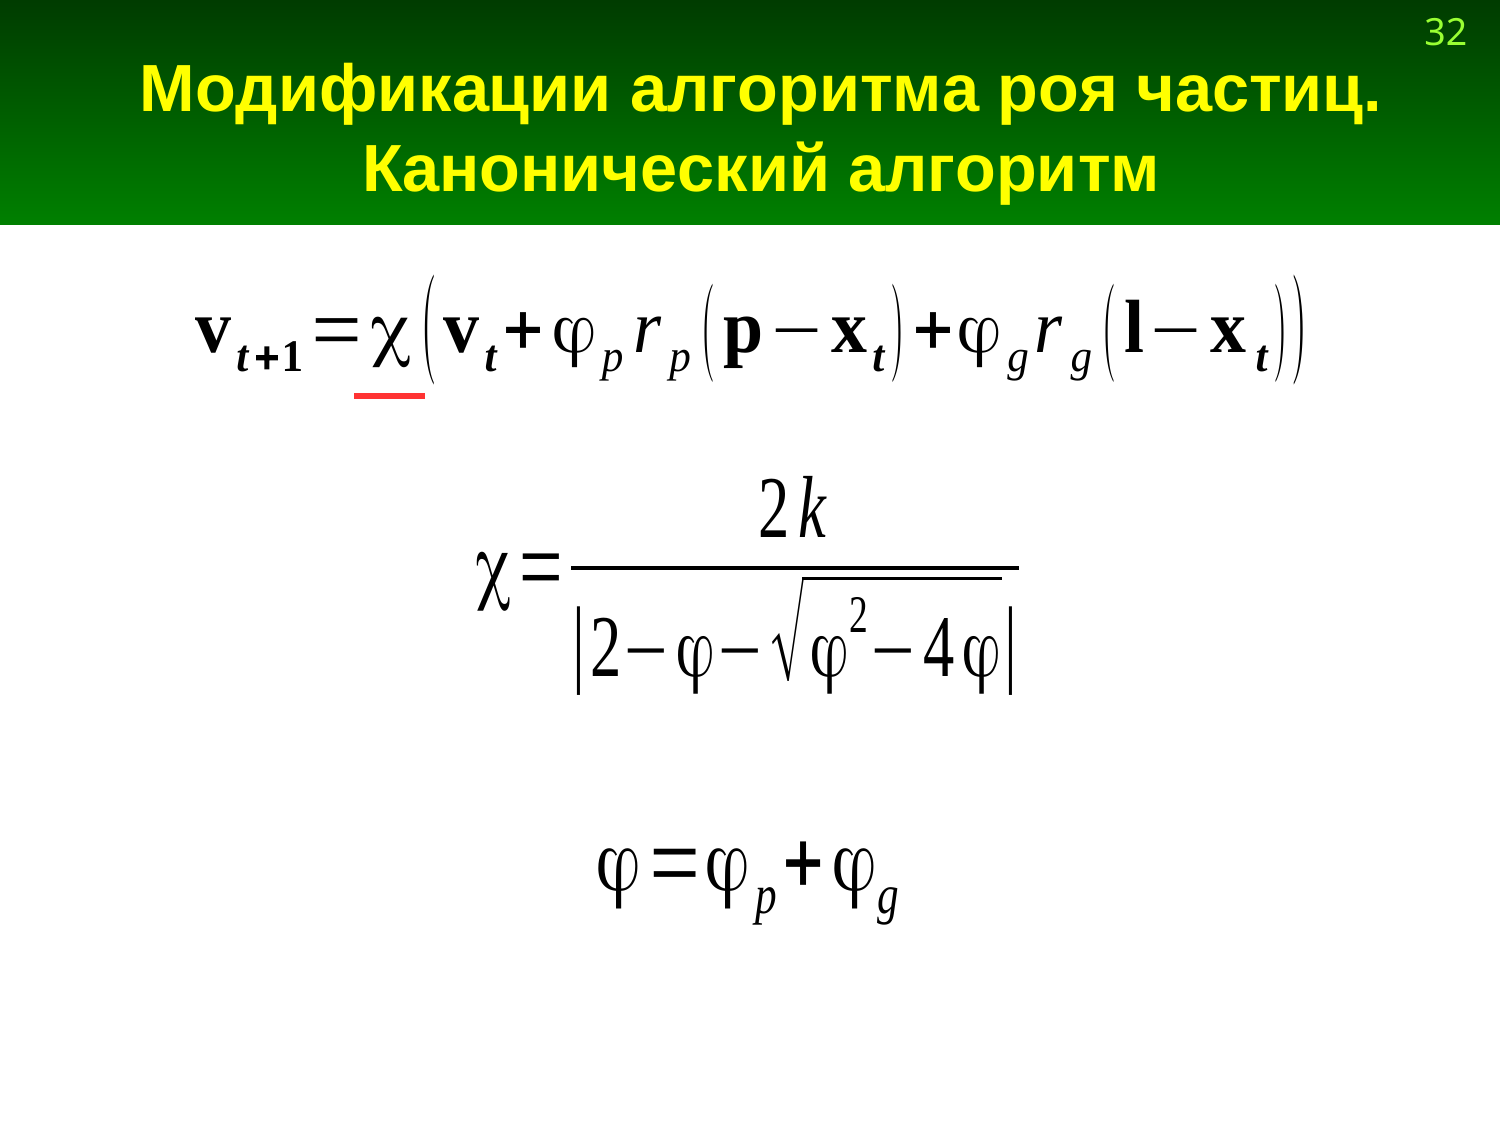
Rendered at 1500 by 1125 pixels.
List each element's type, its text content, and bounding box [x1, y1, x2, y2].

title Модификации алгоритма роя частиц. Канонический алгоритм [123, 30, 1399, 219]
chart [461, 460, 1039, 697]
chart [173, 271, 1327, 390]
chart [578, 838, 920, 928]
